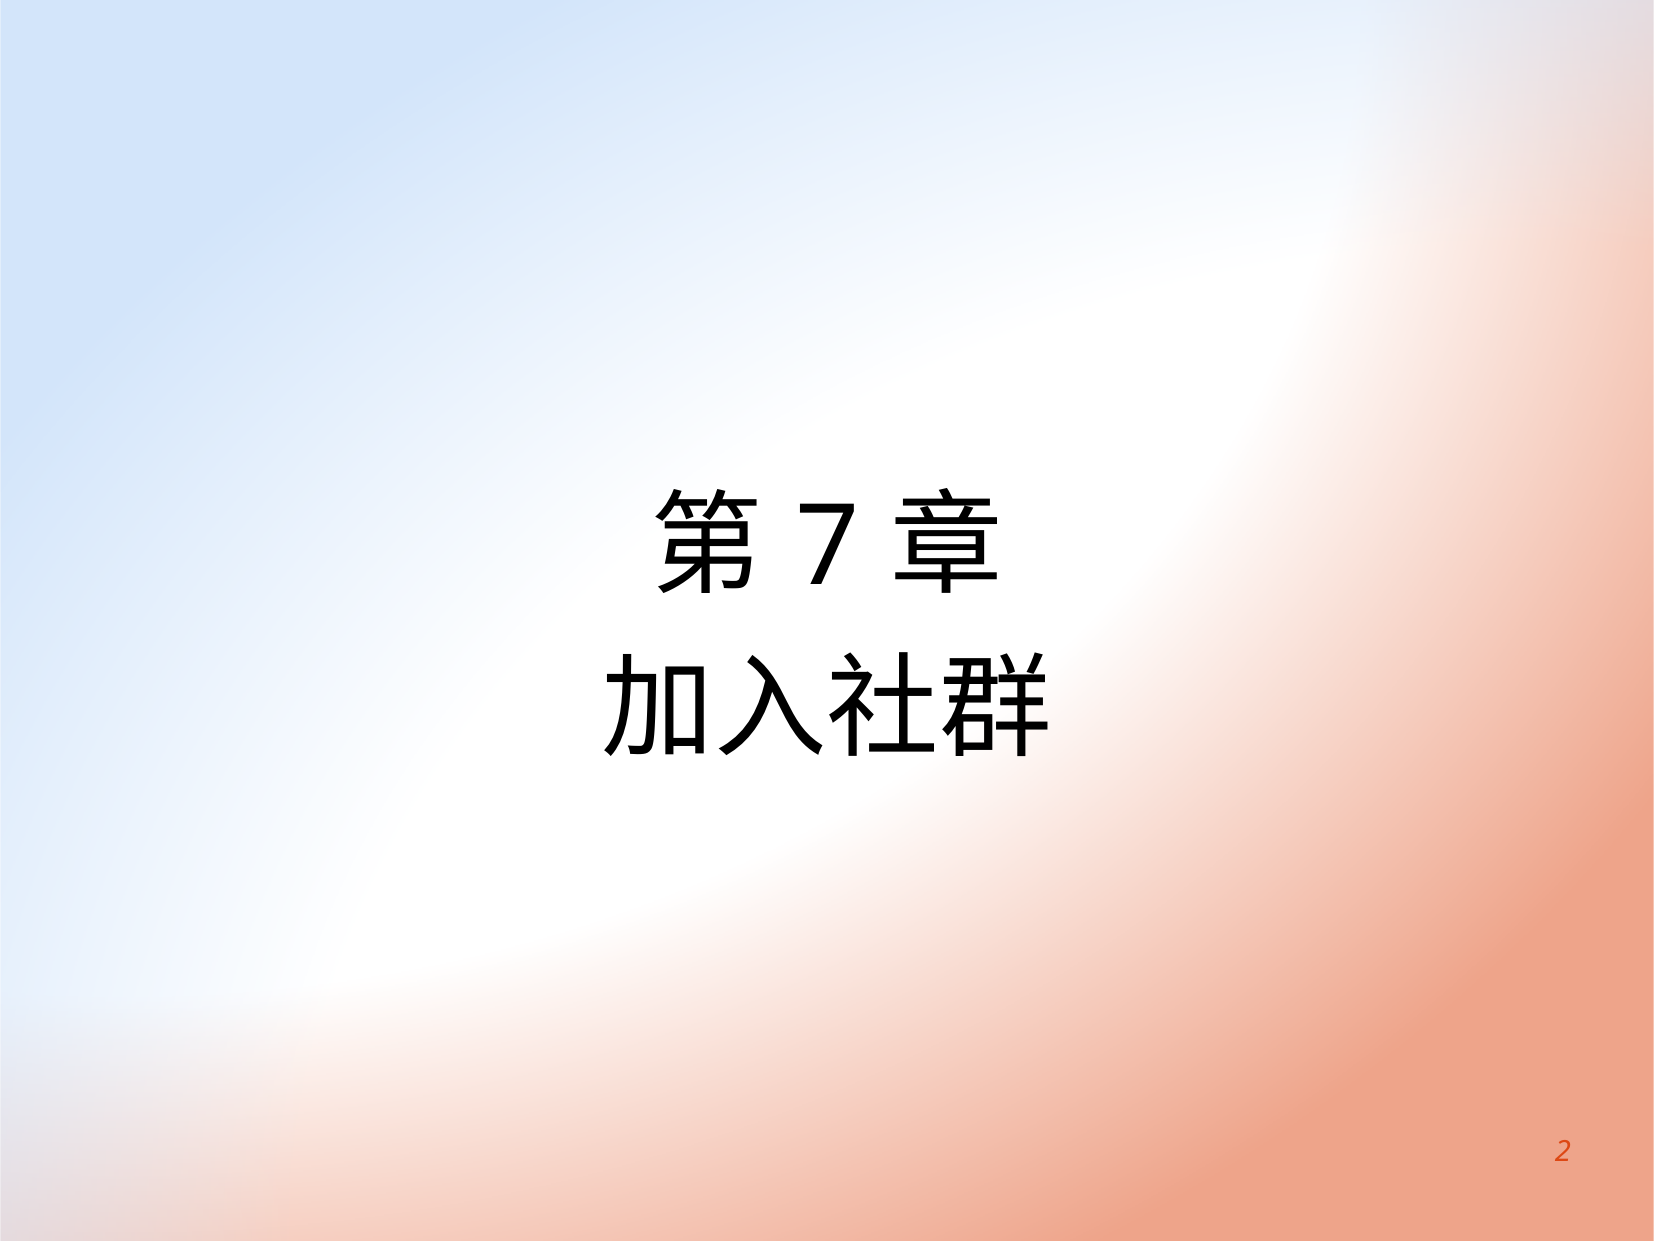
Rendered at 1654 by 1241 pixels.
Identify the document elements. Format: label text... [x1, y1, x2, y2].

picture [0, 0, 1654, 1241]
subtitle 第7章 加入社群 [82, 49, 1571, 1186]
